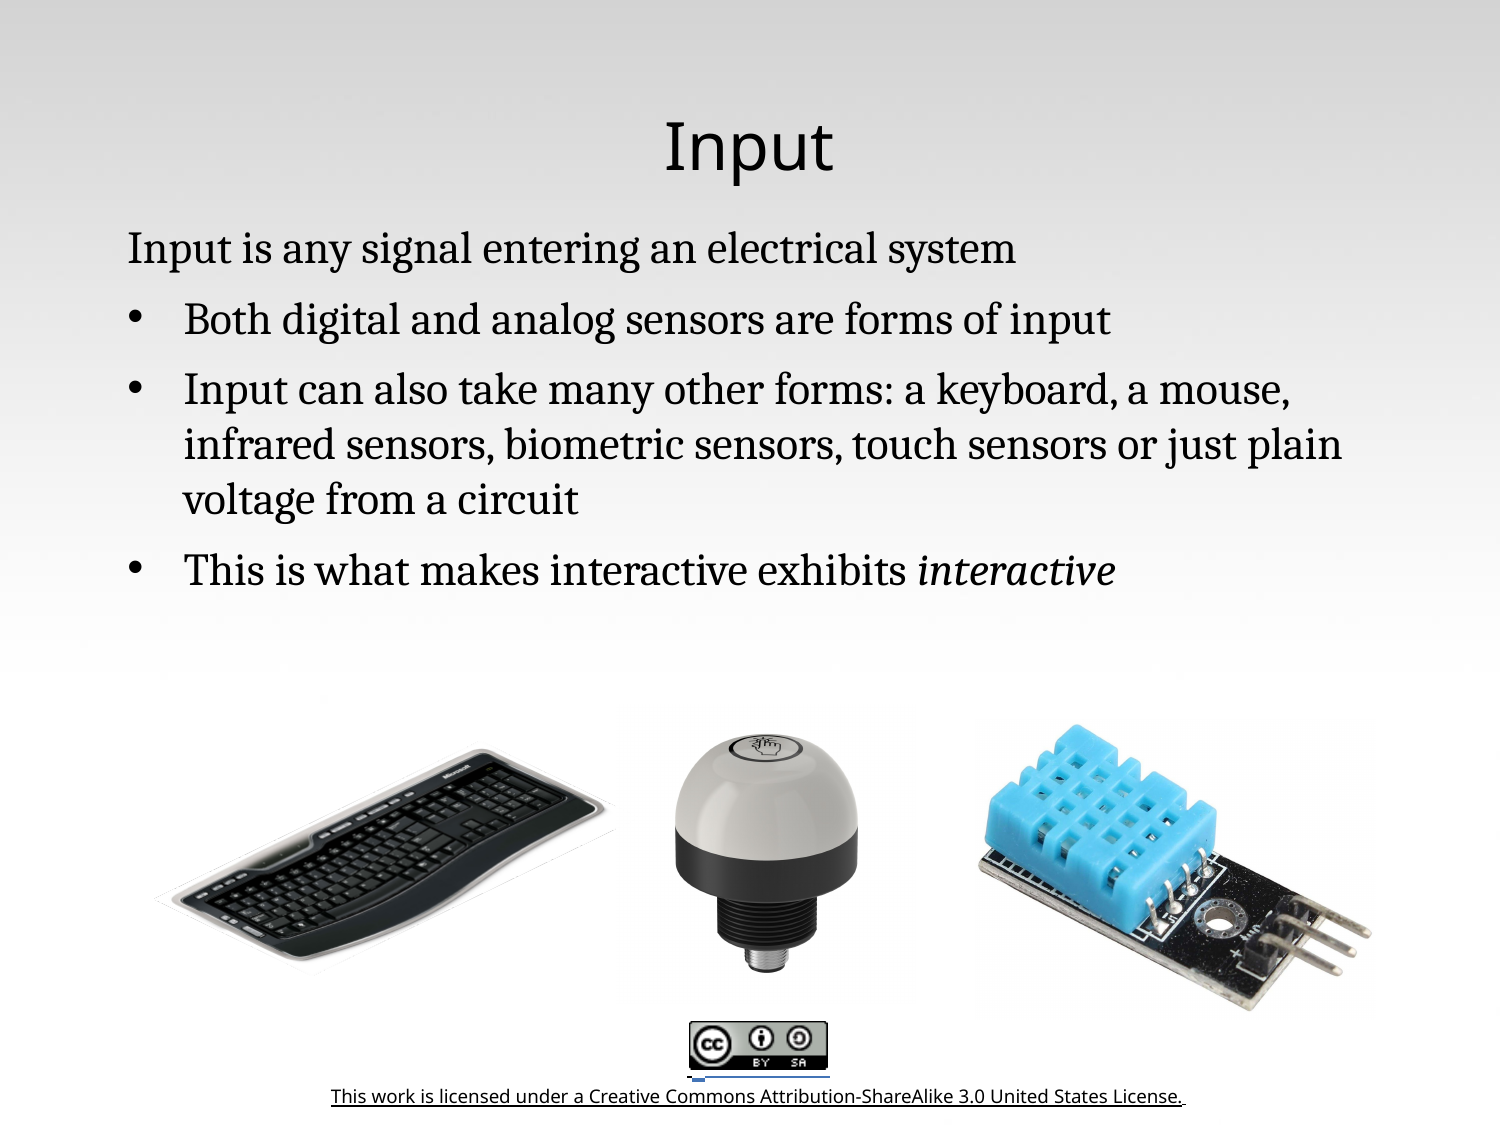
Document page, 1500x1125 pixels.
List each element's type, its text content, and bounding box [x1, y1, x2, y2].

title Input [112, 50, 1388, 210]
list Input is any signal entering an electrical system Both digital and analog sensors are forms of input Input can also take many other forms: a keyboard, a mouse, infrared sensors, biometric sensors, touch sensors or just plain voltage from a circuit This is what makes interactive exhibits interactive [112, 210, 1388, 706]
picture [0, 0, 1500, 1125]
